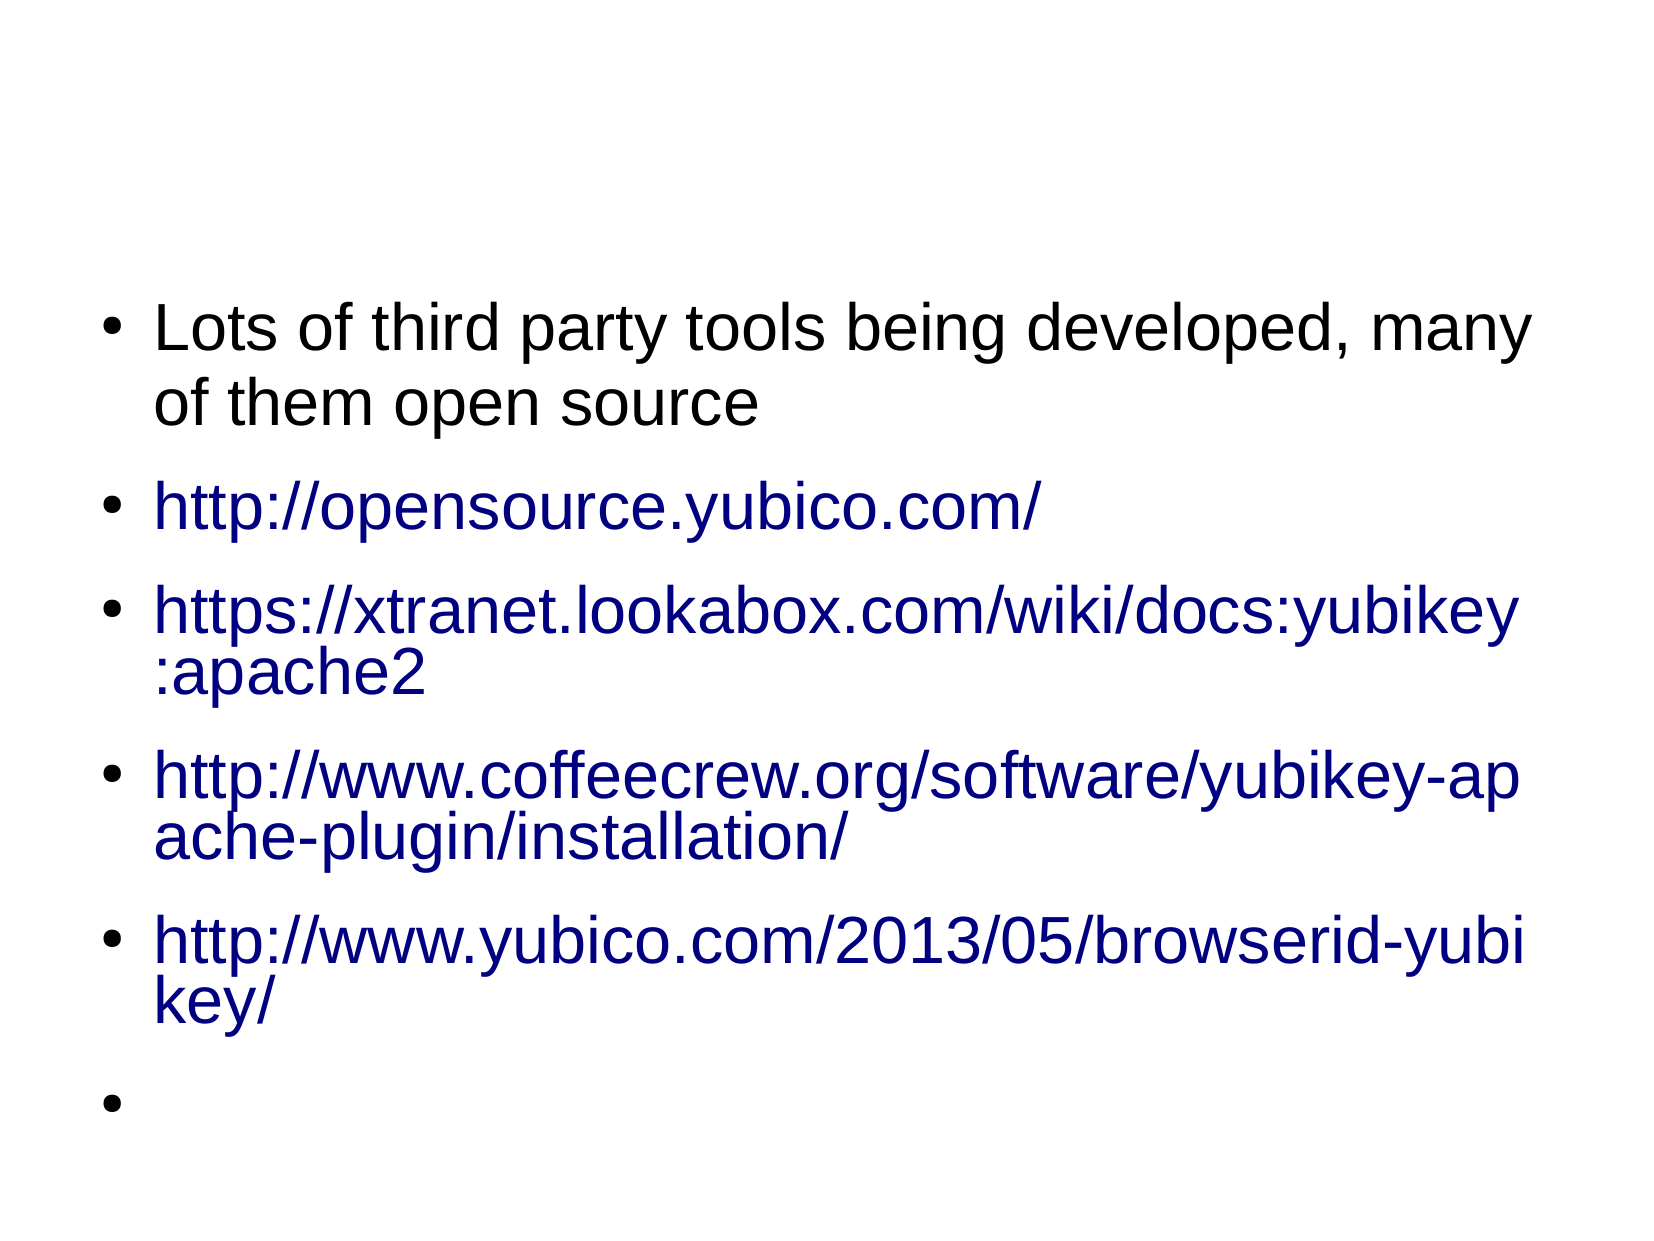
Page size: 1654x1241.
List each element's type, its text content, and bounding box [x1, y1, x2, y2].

list Lots of third party tools being developed, many of them open source http://opensource.yubico.com/ https://xtranet.lookabox.com/wiki/docs:yubikey:apache2 http://www.coffeecrew.org/software/yubikey-apache-plugin/installation/ http://www.yubico.com/2013/05/browserid-yubikey/ [82, 290, 1538, 1010]
